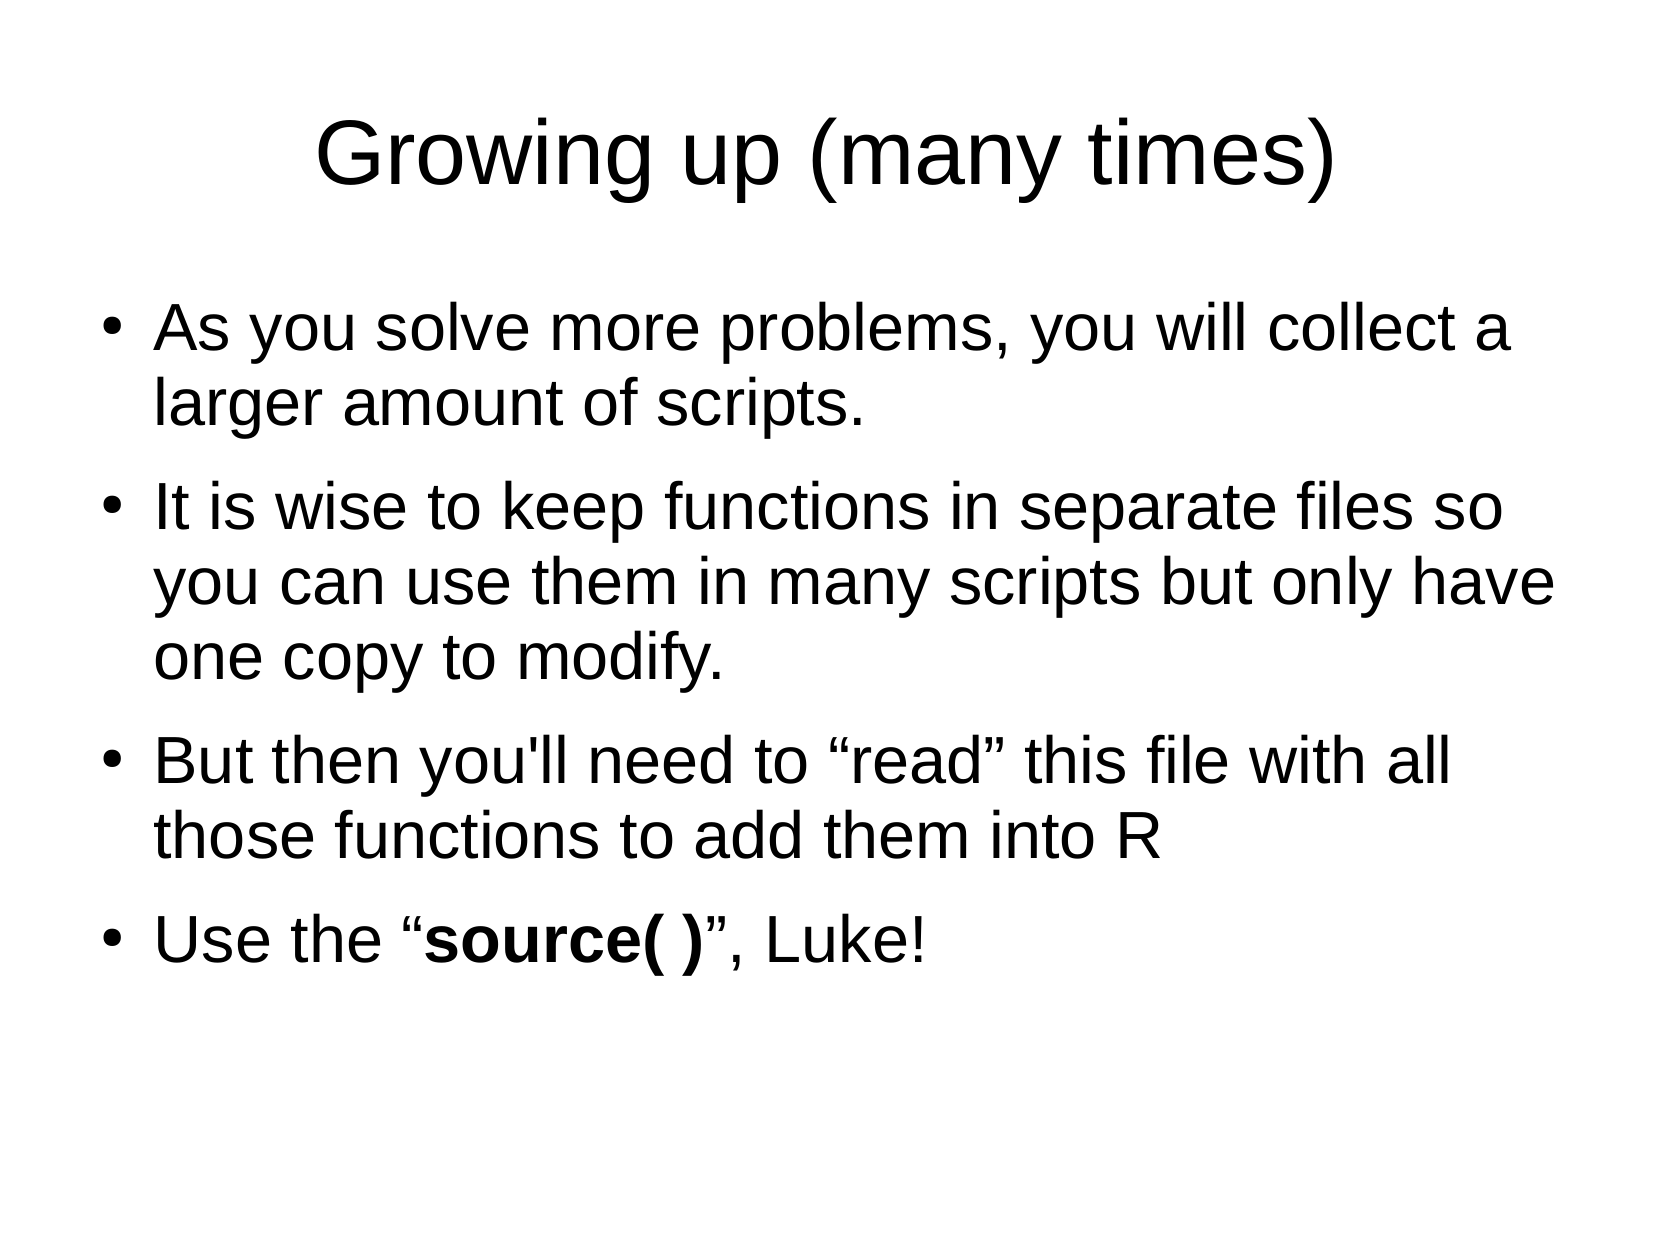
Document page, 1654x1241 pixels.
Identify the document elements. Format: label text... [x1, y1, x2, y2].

list As you solve more problems, you will collect a larger amount of scripts. It is wise to keep functions in separate files so you can use them in many scripts but only have one copy to modify. But then you'll need to “read” this file with all those functions to add them into R Use the “source( )”, Luke! [82, 290, 1571, 1010]
title Growing up (many times) [82, 49, 1571, 257]
